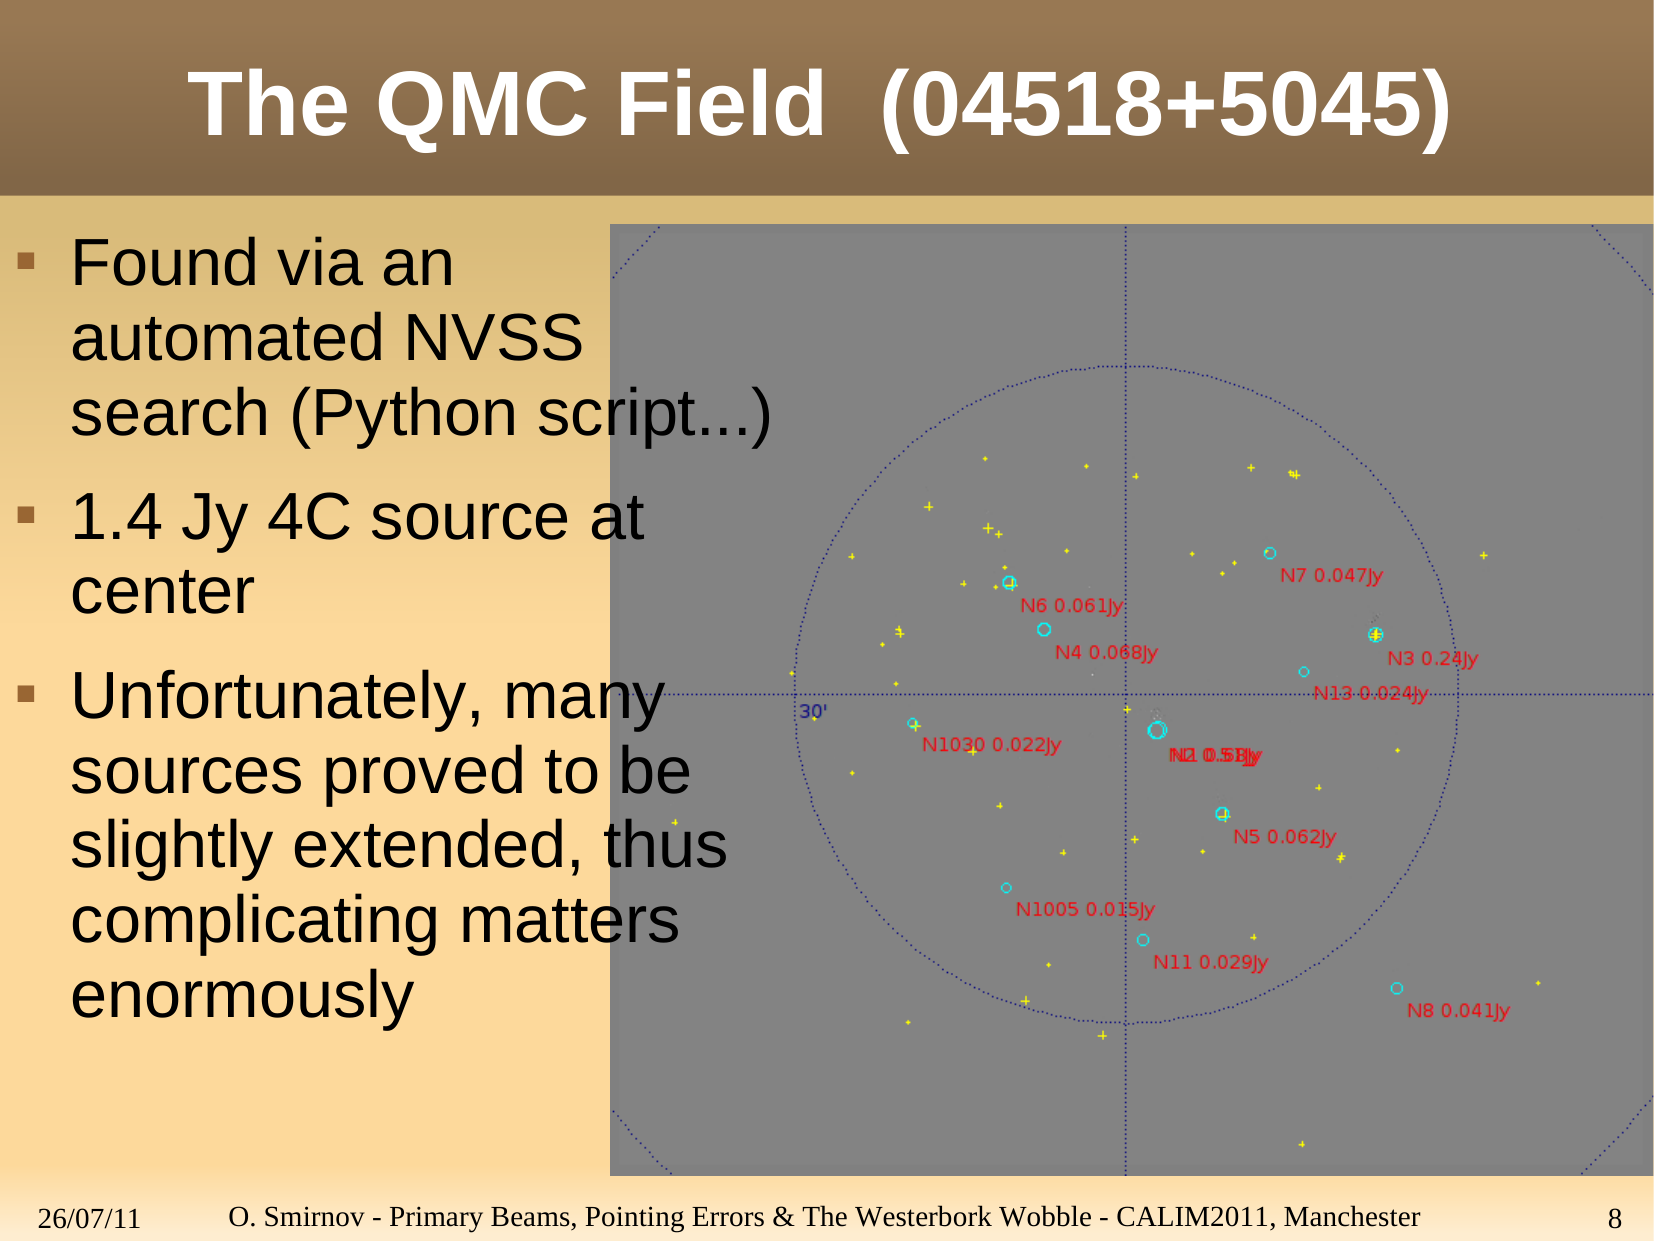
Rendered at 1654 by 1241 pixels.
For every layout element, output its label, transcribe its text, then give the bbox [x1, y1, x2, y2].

title The QMC Field (04518+5045) [76, 7, 1565, 200]
list Found via an automated NVSS search (Python script...) 1.4 Jy 4C source at center Unfortunately, many sources proved to be slightly extended, thus complicating matters enormously [0, 225, 788, 1163]
picture [0, 0, 1654, 1241]
